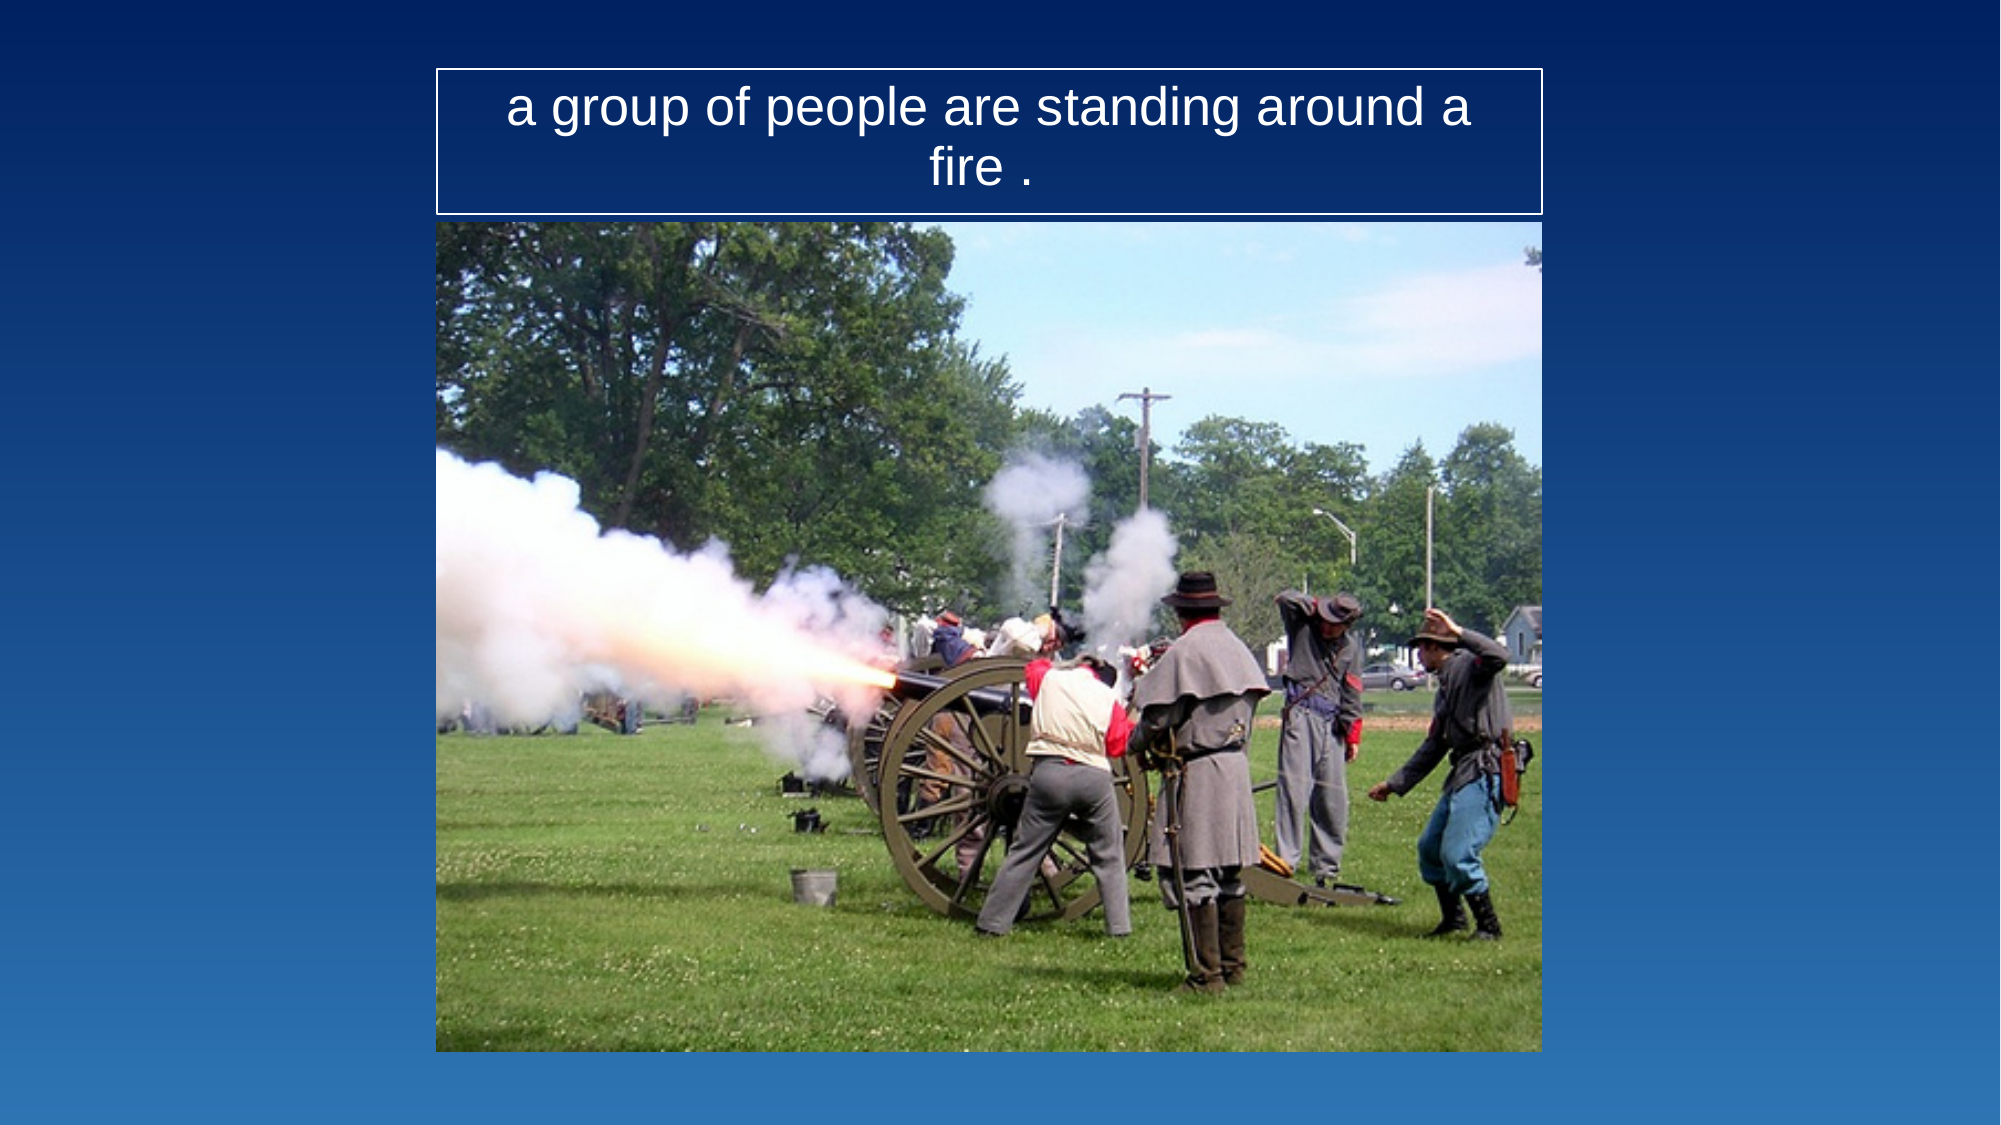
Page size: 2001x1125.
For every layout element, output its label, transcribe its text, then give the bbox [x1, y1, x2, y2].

picture [436, 222, 1542, 1052]
text_box a group of people are standing around a fire . [436, 68, 1542, 214]
